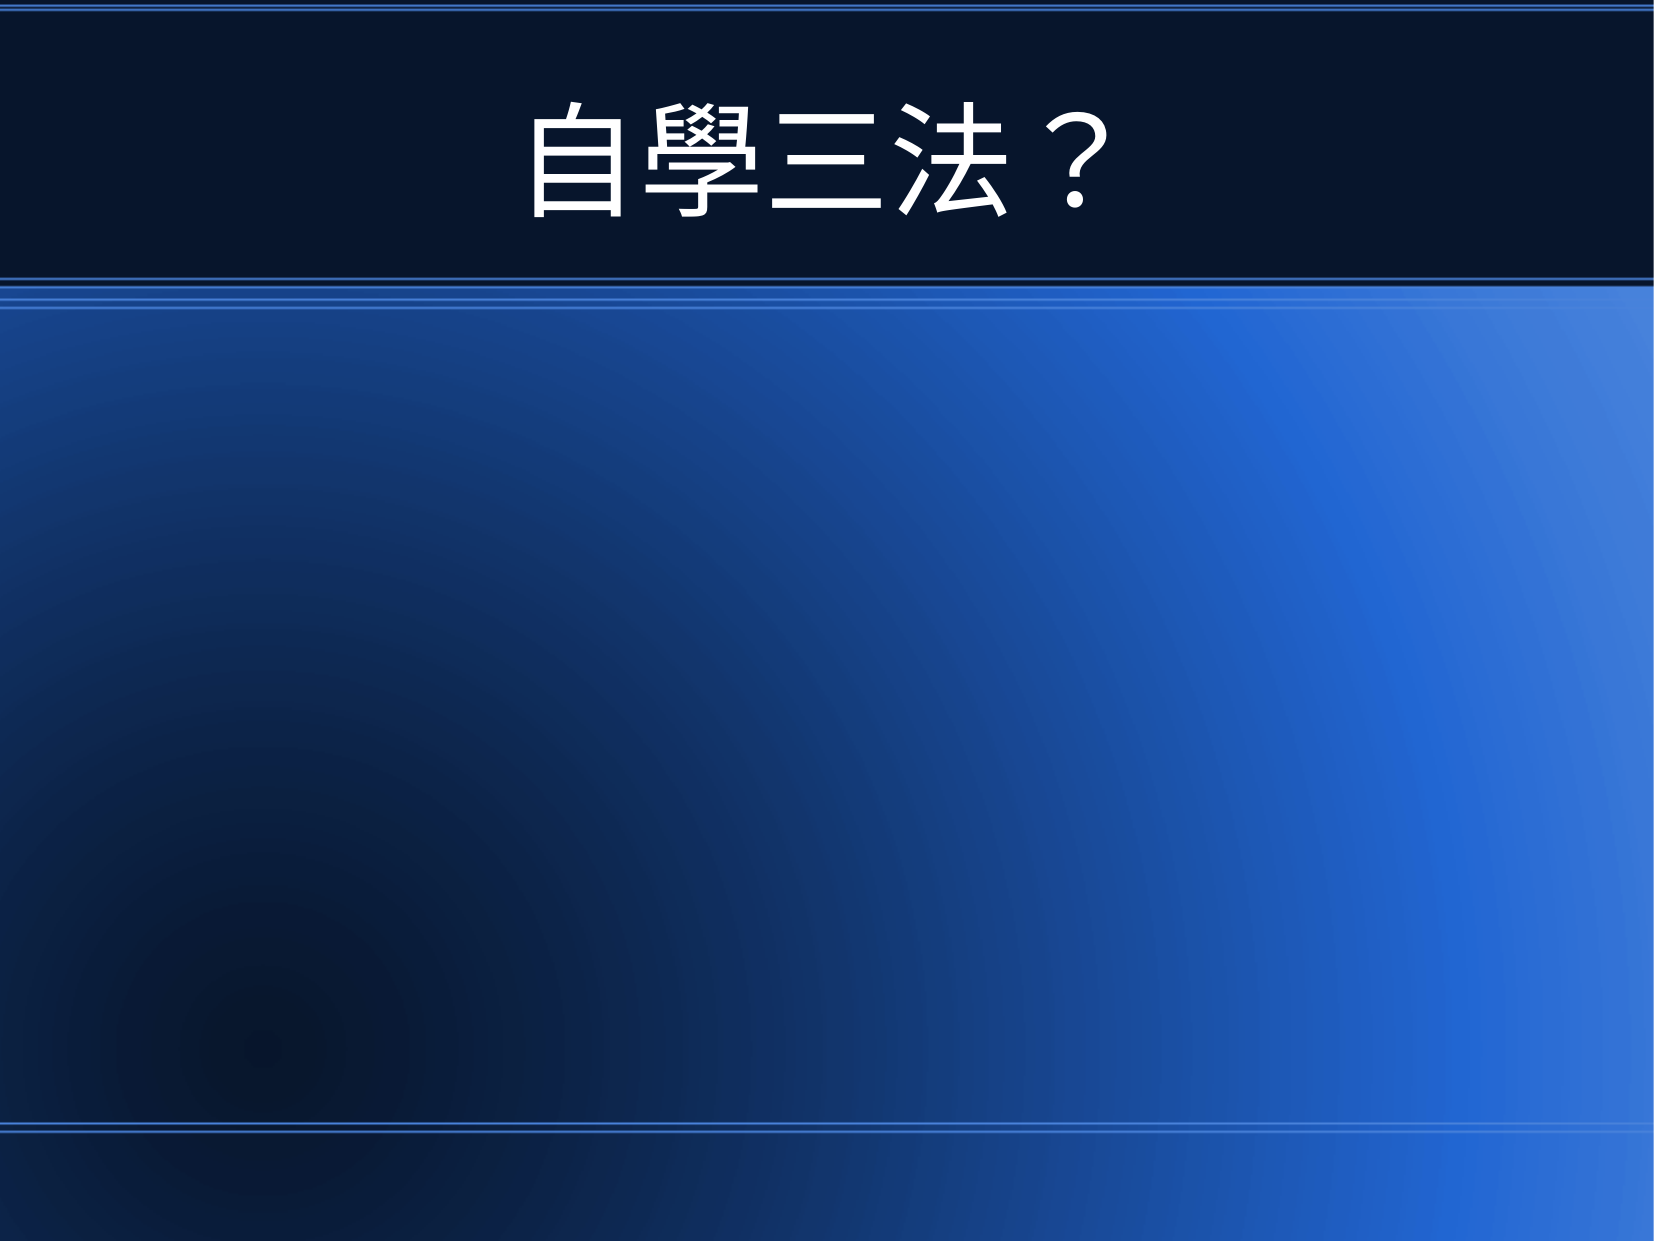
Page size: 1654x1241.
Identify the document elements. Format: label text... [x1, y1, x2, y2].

title 自學三法？ [82, 49, 1571, 257]
picture [0, 0, 1654, 1241]
